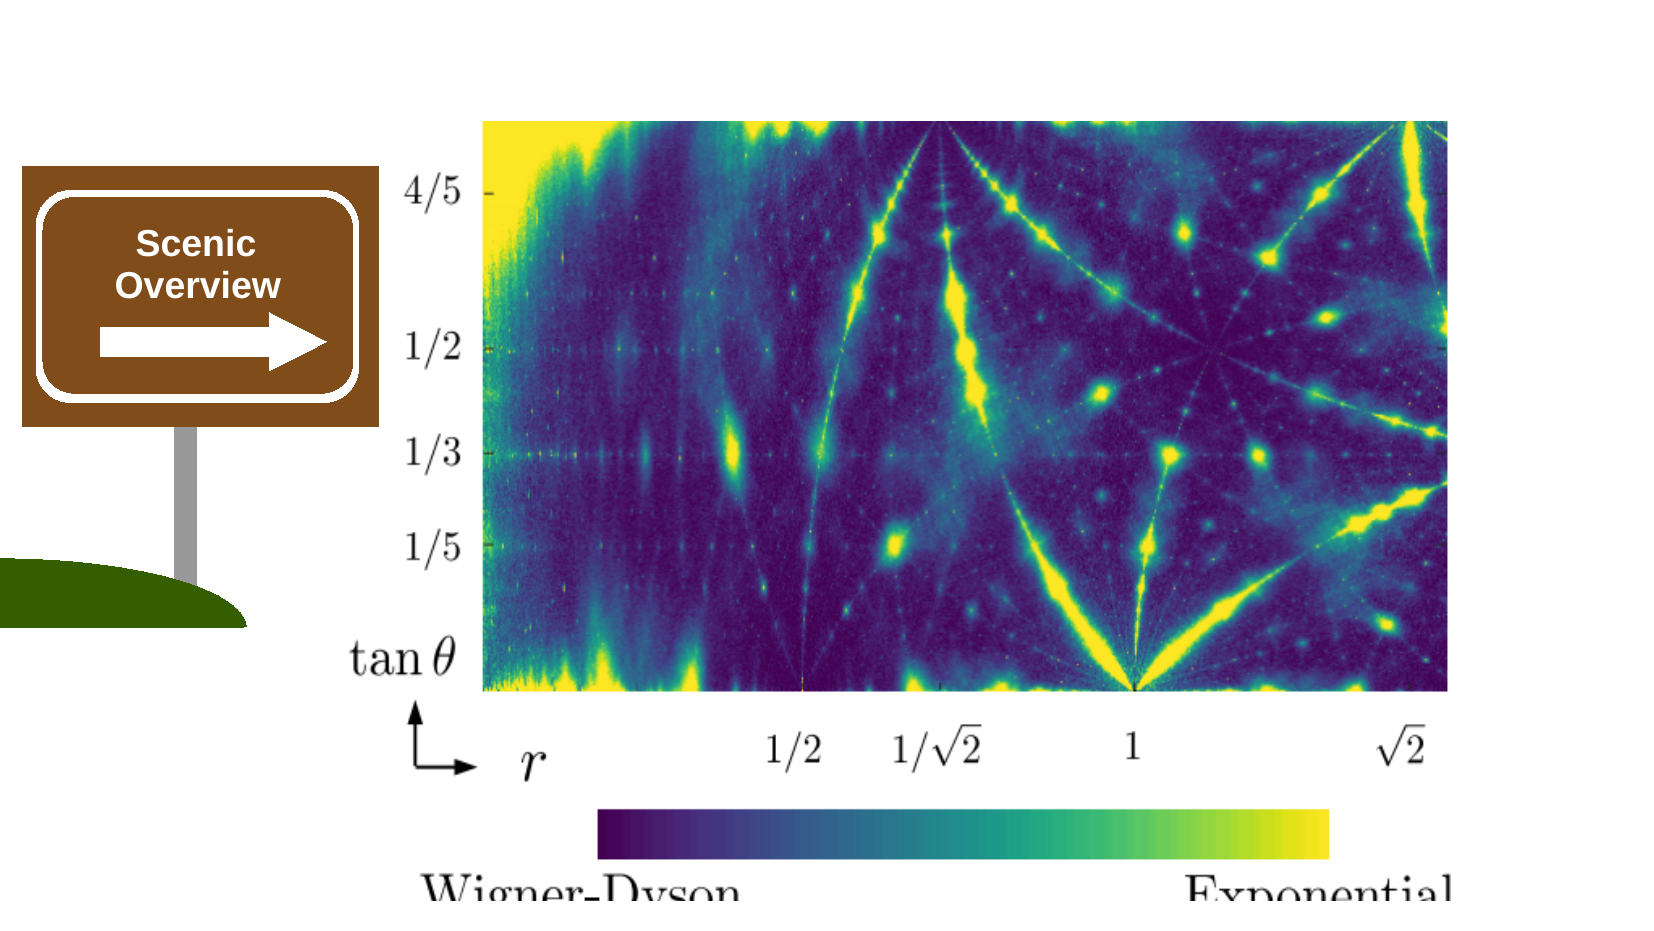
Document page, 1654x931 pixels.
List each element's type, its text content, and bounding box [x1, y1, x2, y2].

text_box [0, 166, 379, 628]
text_box Scenic Overview [99, 214, 296, 314]
picture [339, 121, 1472, 901]
